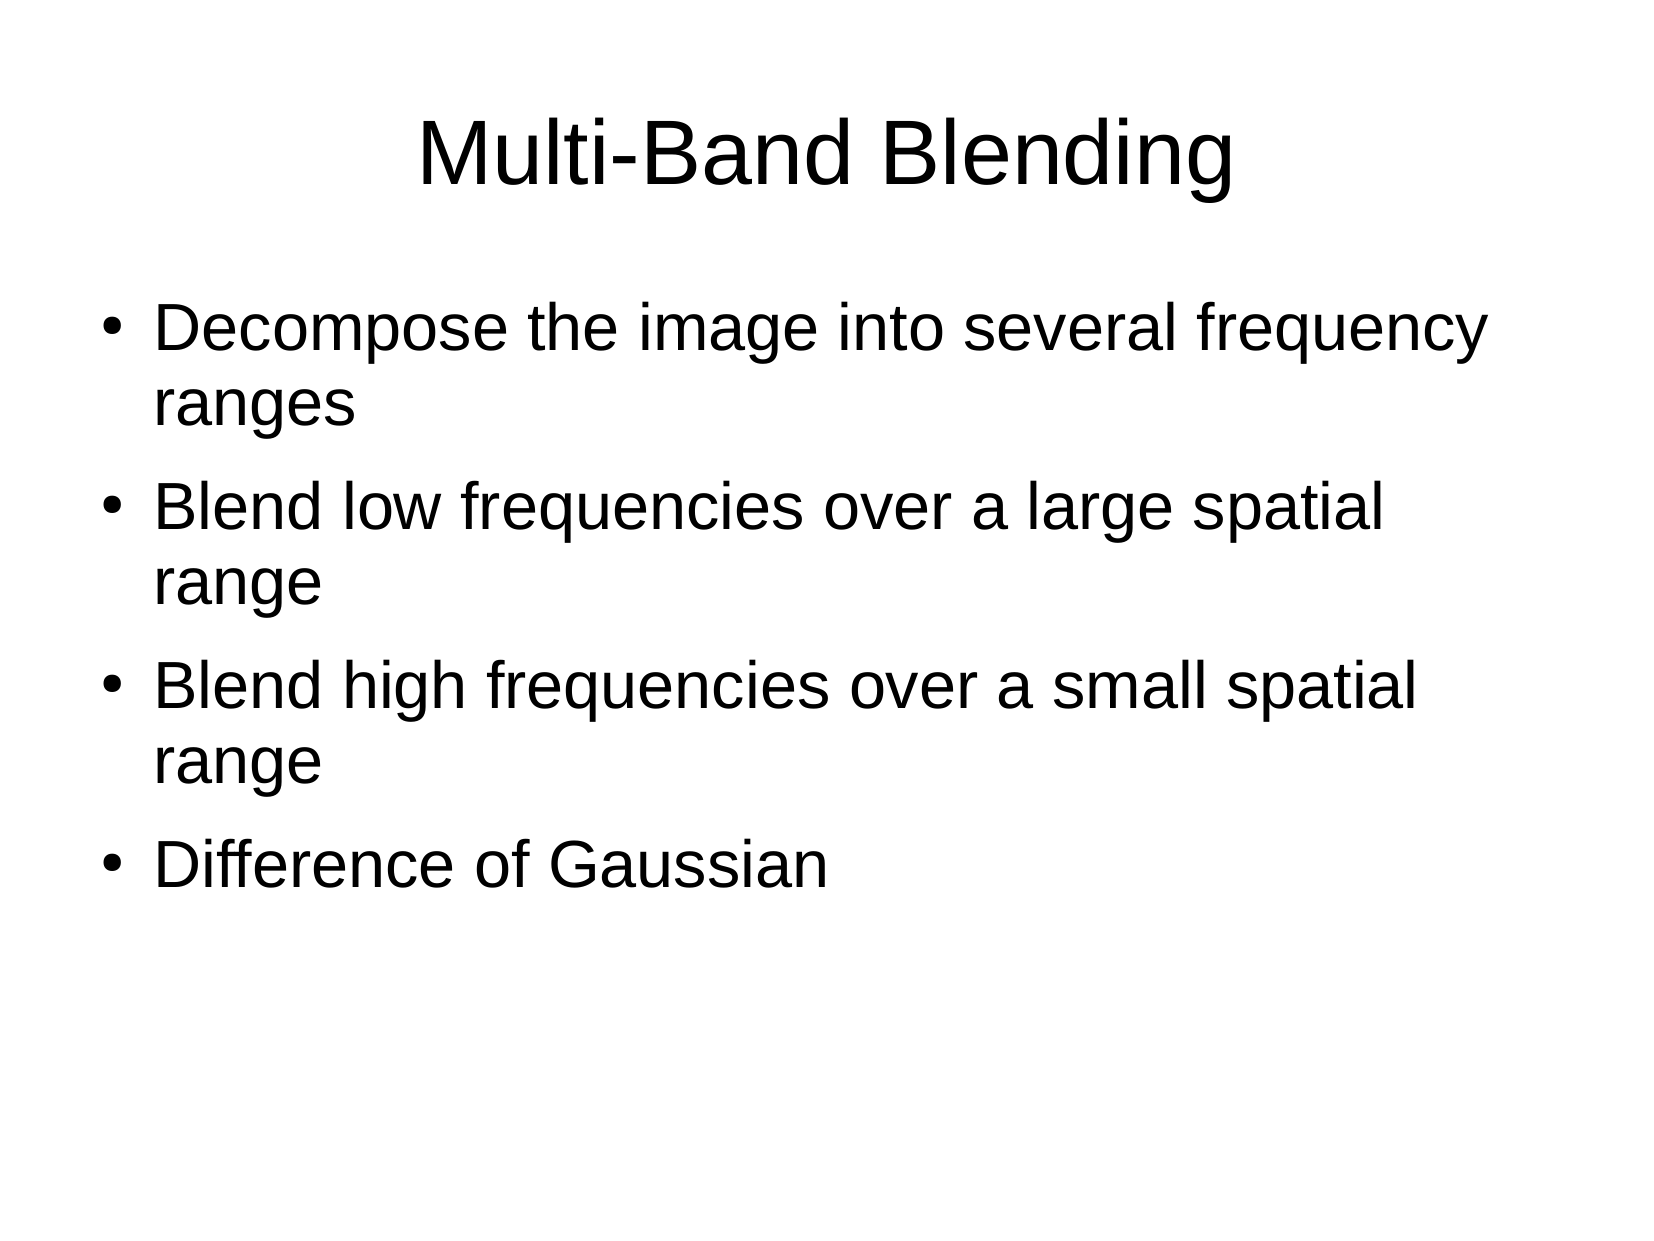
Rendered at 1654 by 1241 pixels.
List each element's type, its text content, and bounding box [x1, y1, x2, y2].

title Multi-Band Blending [82, 49, 1571, 257]
list Decompose the image into several frequency ranges Blend low frequencies over a large spatial range Blend high frequencies over a small spatial range Difference of Gaussian [82, 290, 1571, 1010]
